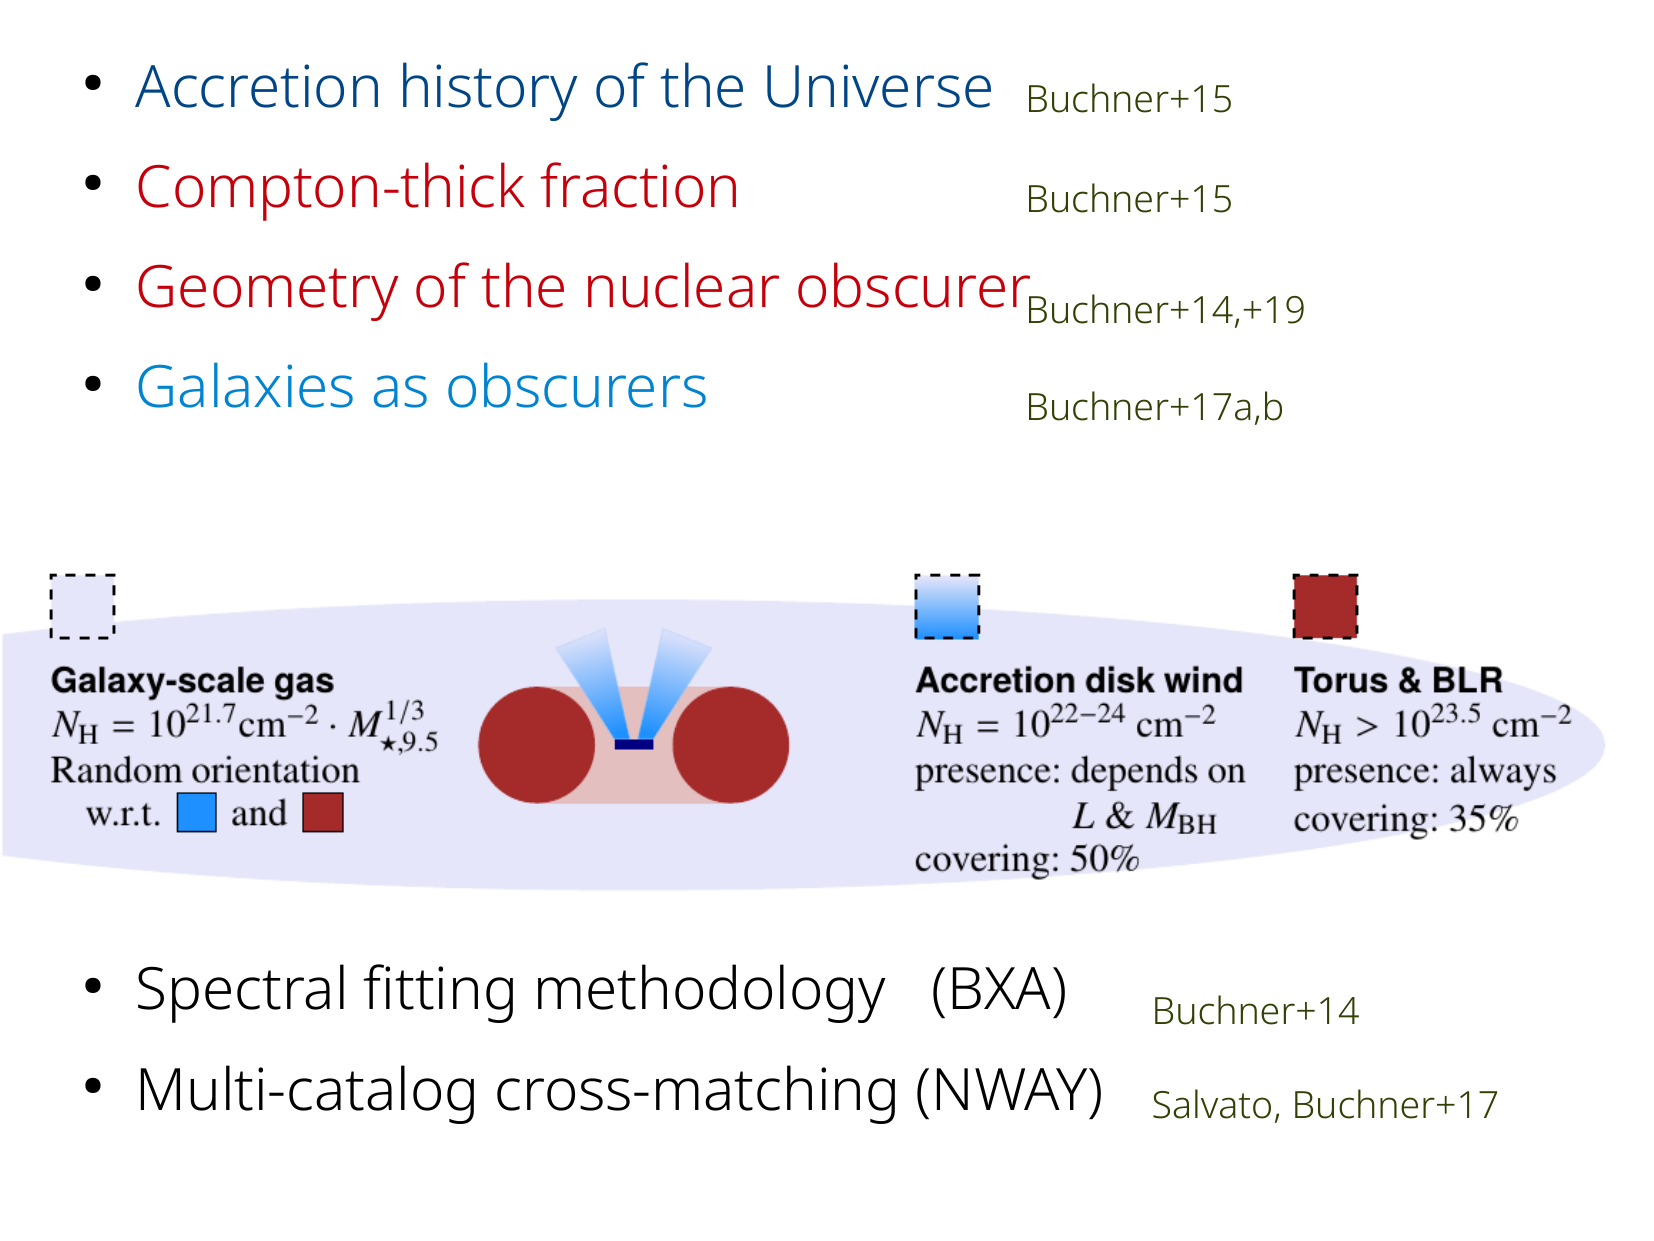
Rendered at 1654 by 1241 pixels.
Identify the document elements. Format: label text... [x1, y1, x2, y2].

text_box Buchner+15 [1010, 64, 1461, 126]
text_box Buchner+14 [1136, 977, 1587, 1038]
text_box Salvato, Buchner+17 [1136, 1071, 1587, 1133]
text_box Buchner+15 [1010, 165, 1461, 227]
list Accretion history of the Universe Compton-thick fraction Geometry of the nuclear obscurer Galaxies as obscurers Spectral fitting methodology (BXA) Multi-catalog cross-matching (NWAY) [64, 53, 1554, 534]
text_box Buchner+14,+19 [1010, 276, 1536, 376]
picture [0, 534, 1654, 894]
list Accretion history of the Universe Compton-thick fraction Geometry of the nuclear obscurer Galaxies as obscurers Spectral fitting methodology (BXA) Multi-catalog cross-matching (NWAY) [64, 894, 1554, 1241]
text_box Buchner+17a,b [1010, 376, 1461, 434]
